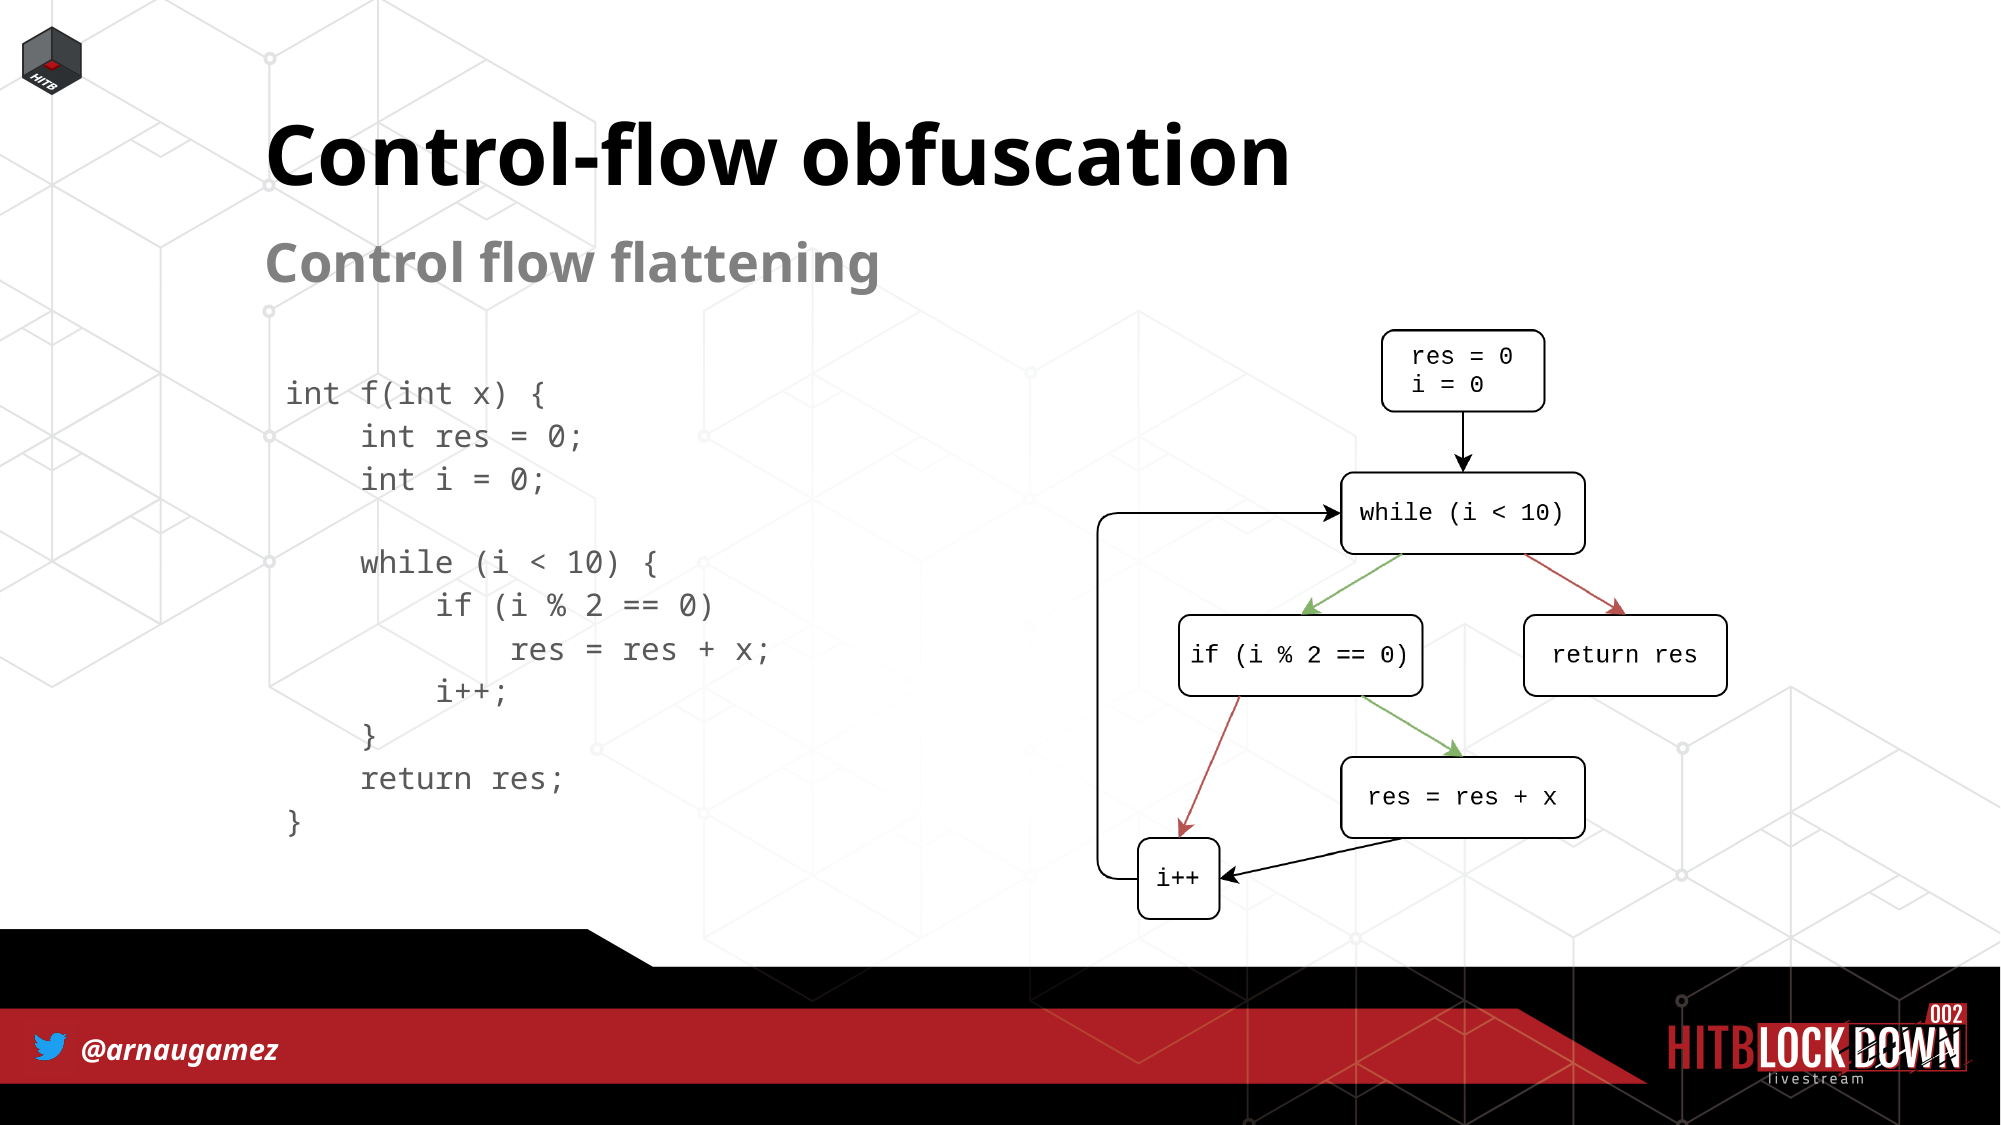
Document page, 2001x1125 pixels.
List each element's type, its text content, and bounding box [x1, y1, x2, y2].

text_box Control flow flattening [249, 227, 1790, 322]
picture [0, 0, 2001, 1125]
text_box int f(int x) { int res = 0; int i = 0; while (i < 10) { if (i % 2 == 0) res = res + x; i++; } return res; } [270, 360, 856, 856]
title Control-flow obfuscation [249, 108, 1750, 210]
